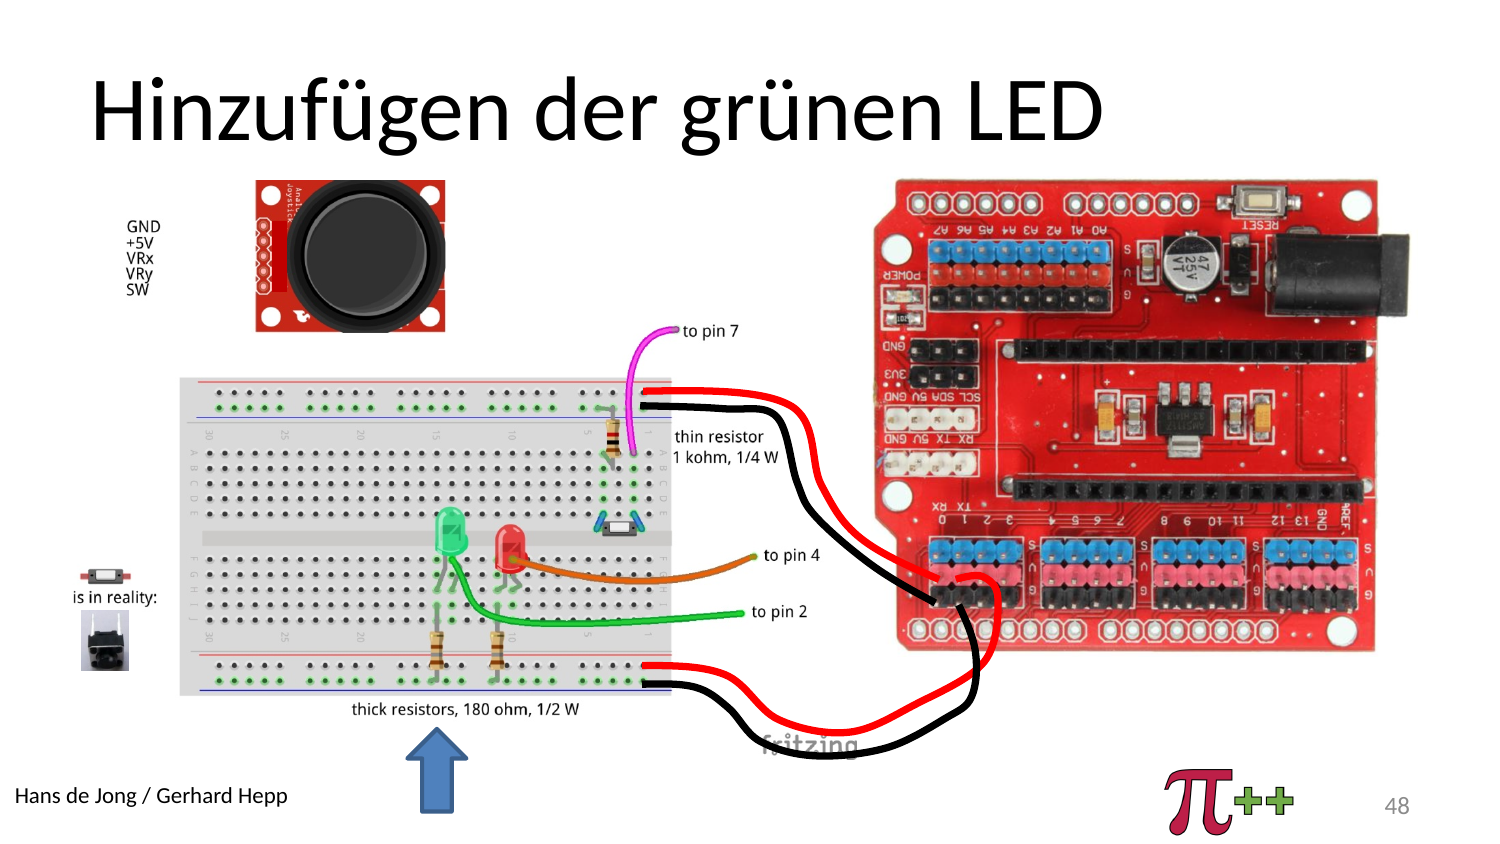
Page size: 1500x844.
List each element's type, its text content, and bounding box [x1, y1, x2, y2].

text_box [407, 728, 467, 812]
text_box [272, 220, 287, 292]
title Hinzufügen der grünen LED [75, 33, 1425, 175]
picture [0, 180, 857, 760]
picture [1163, 768, 1294, 836]
picture [868, 173, 1418, 657]
slide_number <getal> [1340, 782, 1425, 827]
